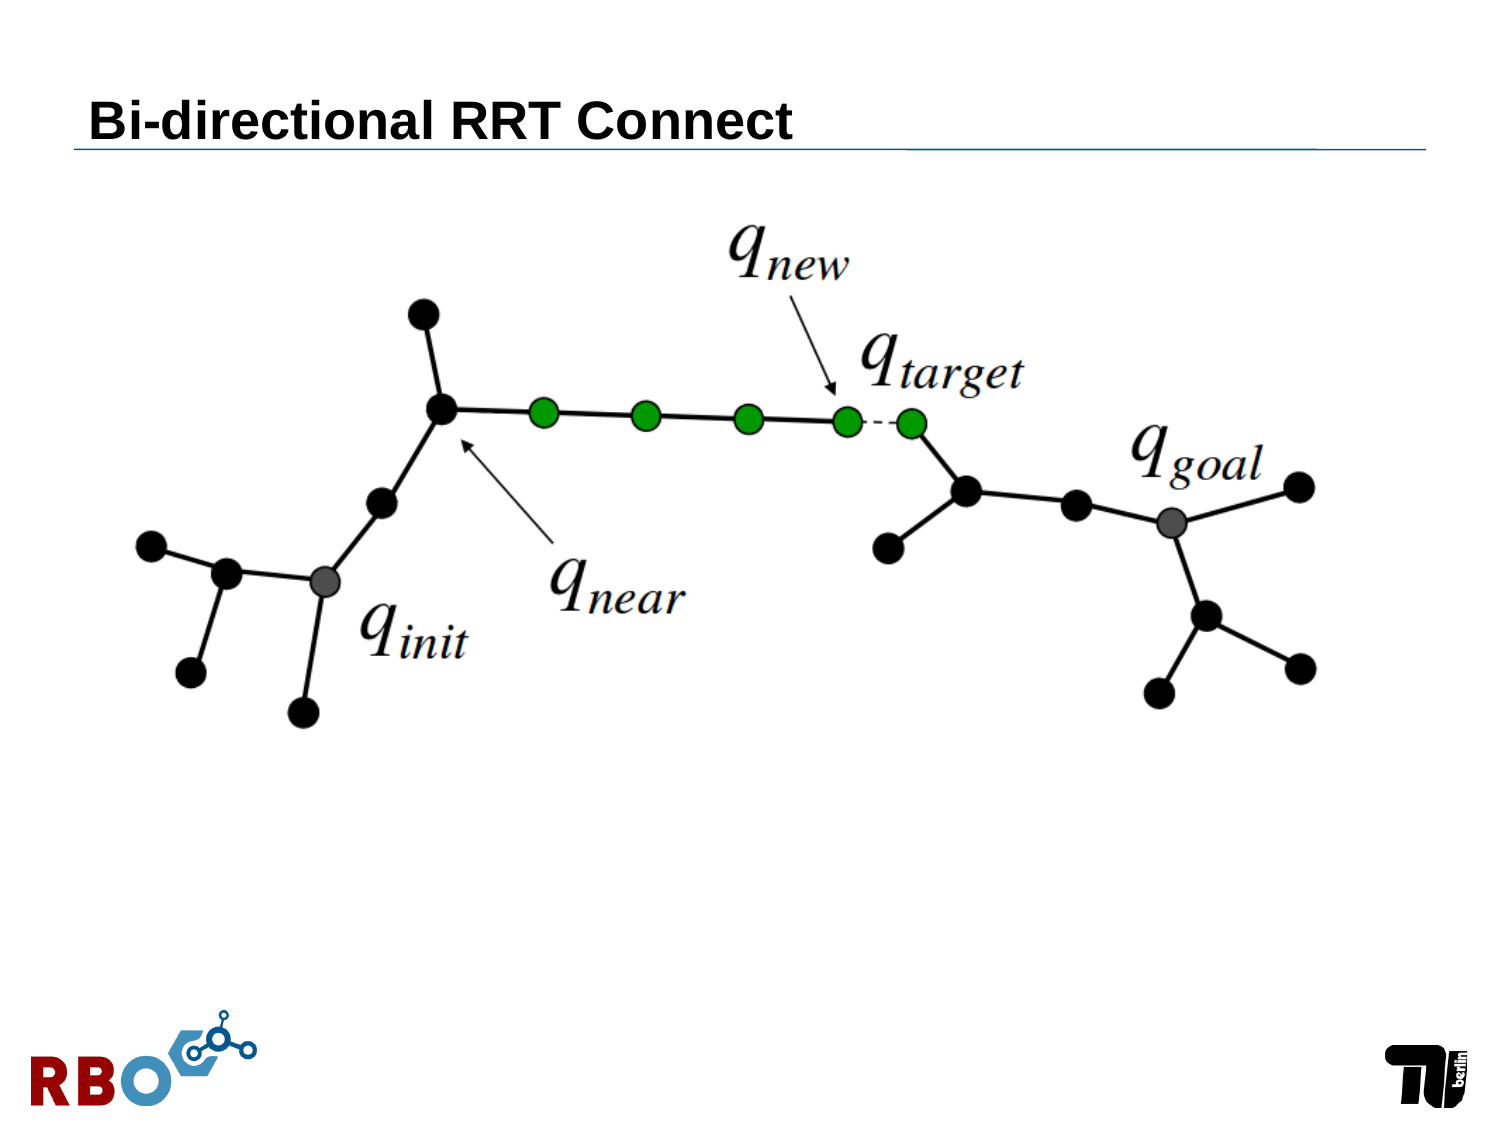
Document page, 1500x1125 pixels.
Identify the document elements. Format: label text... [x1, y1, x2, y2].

picture [24, 197, 1475, 801]
title Bi-directional RRT Connect [73, 70, 1424, 173]
picture [1377, 1045, 1468, 1108]
picture [31, 1010, 257, 1106]
